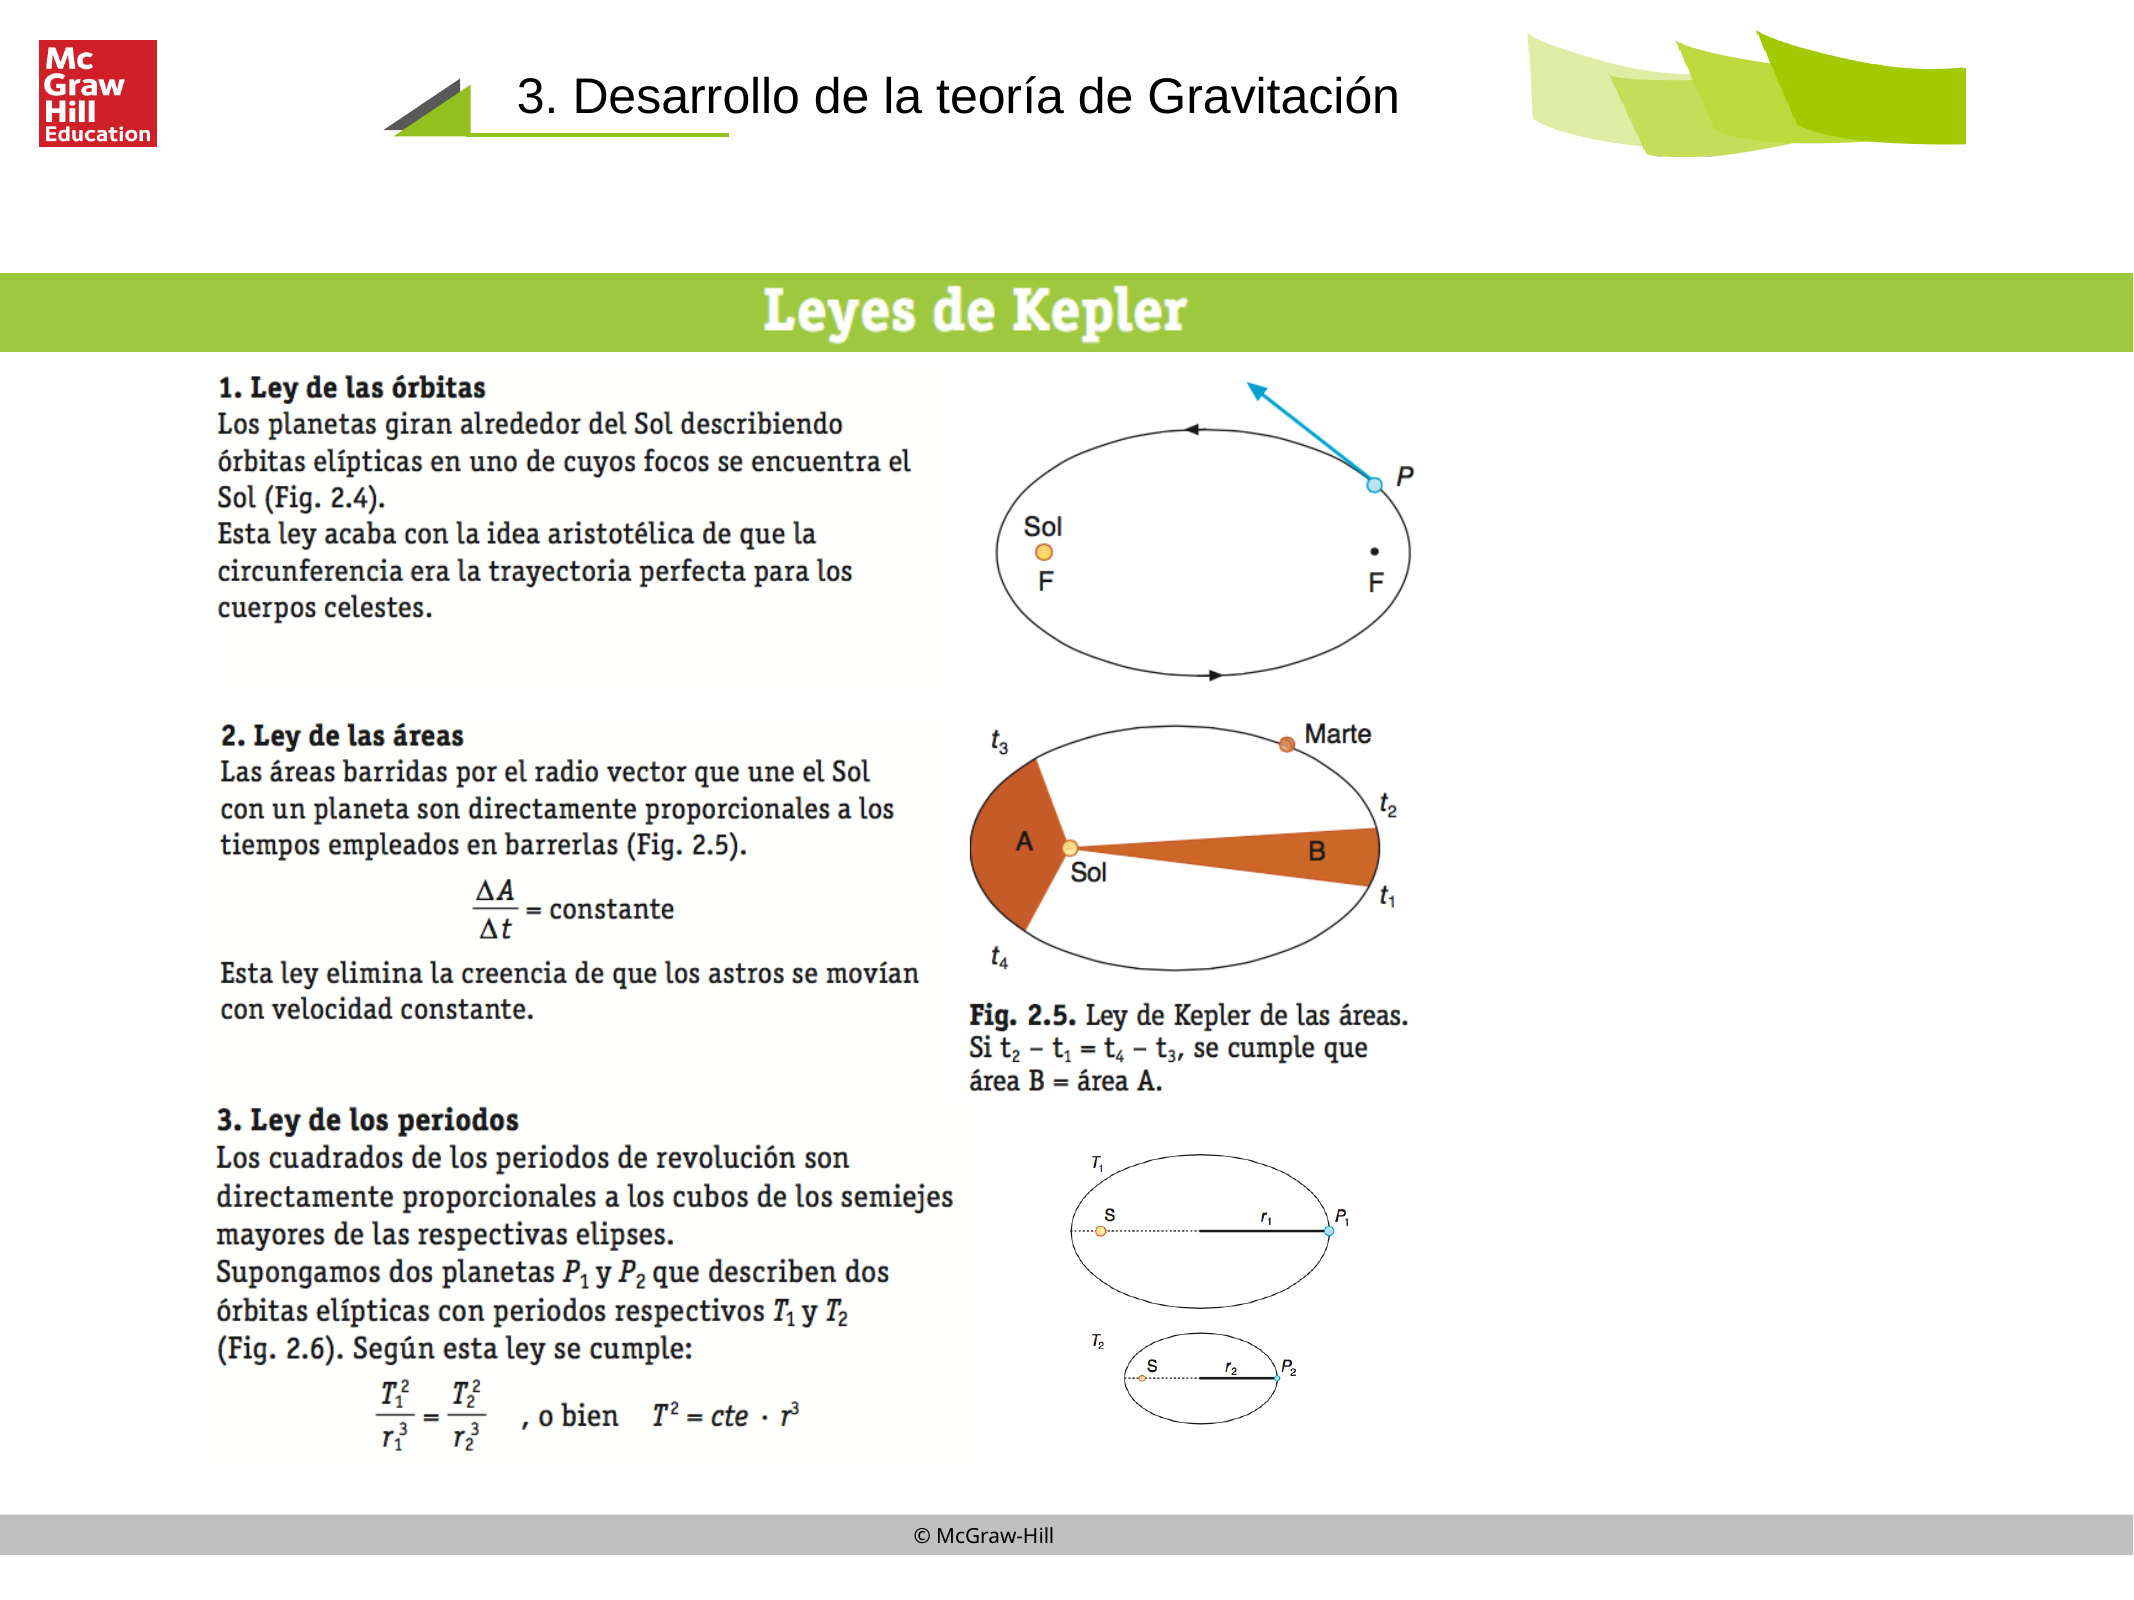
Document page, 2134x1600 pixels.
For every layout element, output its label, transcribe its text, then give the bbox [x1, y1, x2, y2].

text_box [0, 1514, 2134, 1556]
picture [1062, 1153, 1373, 1429]
text_box [383, 78, 471, 137]
picture [39, 40, 157, 147]
text_box 3. Desarrollo de la teoría de Gravitación [508, 54, 1410, 132]
text_box © McGraw-Hill [707, 1514, 1261, 1555]
picture [212, 369, 1487, 692]
picture [204, 716, 1485, 1465]
picture [0, 273, 2134, 352]
picture [1387, 30, 1966, 157]
